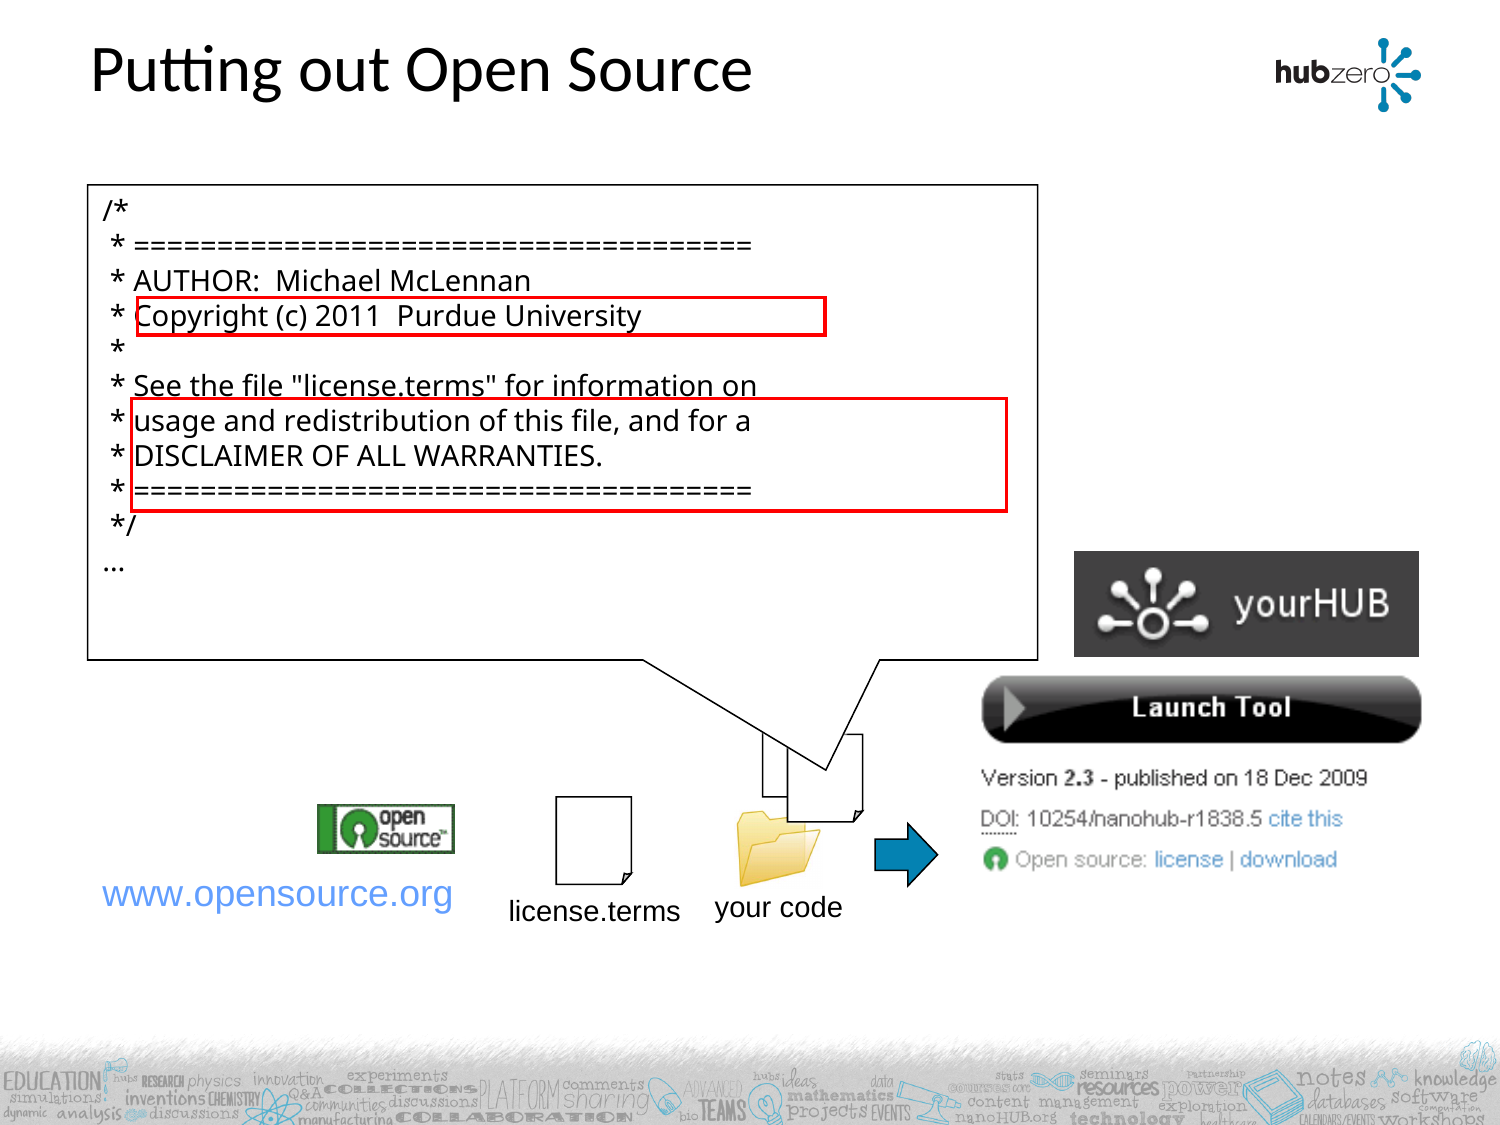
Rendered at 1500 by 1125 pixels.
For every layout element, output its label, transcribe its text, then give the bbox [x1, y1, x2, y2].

text_box your code [699, 881, 859, 932]
picture [734, 809, 823, 881]
text_box license.terms [493, 884, 697, 935]
text_box [762, 733, 863, 822]
text_box www.opensource.org [87, 860, 469, 922]
title Putting out Open Source [75, 12, 1249, 118]
text_box /* * ===================================== * AUTHOR: Michael McLennan * Copyright (c) 2011 Purdue University * * See the file "license.terms" for information on * usage and redistribution of this file, and for a * DISCLAIMER OF ALL WARRANTIES. * ===================================== */ … [87, 184, 1038, 771]
picture [962, 551, 1438, 894]
text_box [875, 823, 938, 887]
picture [0, 1034, 1500, 1125]
picture [1272, 35, 1424, 115]
picture [317, 804, 455, 854]
text_box [556, 796, 632, 884]
